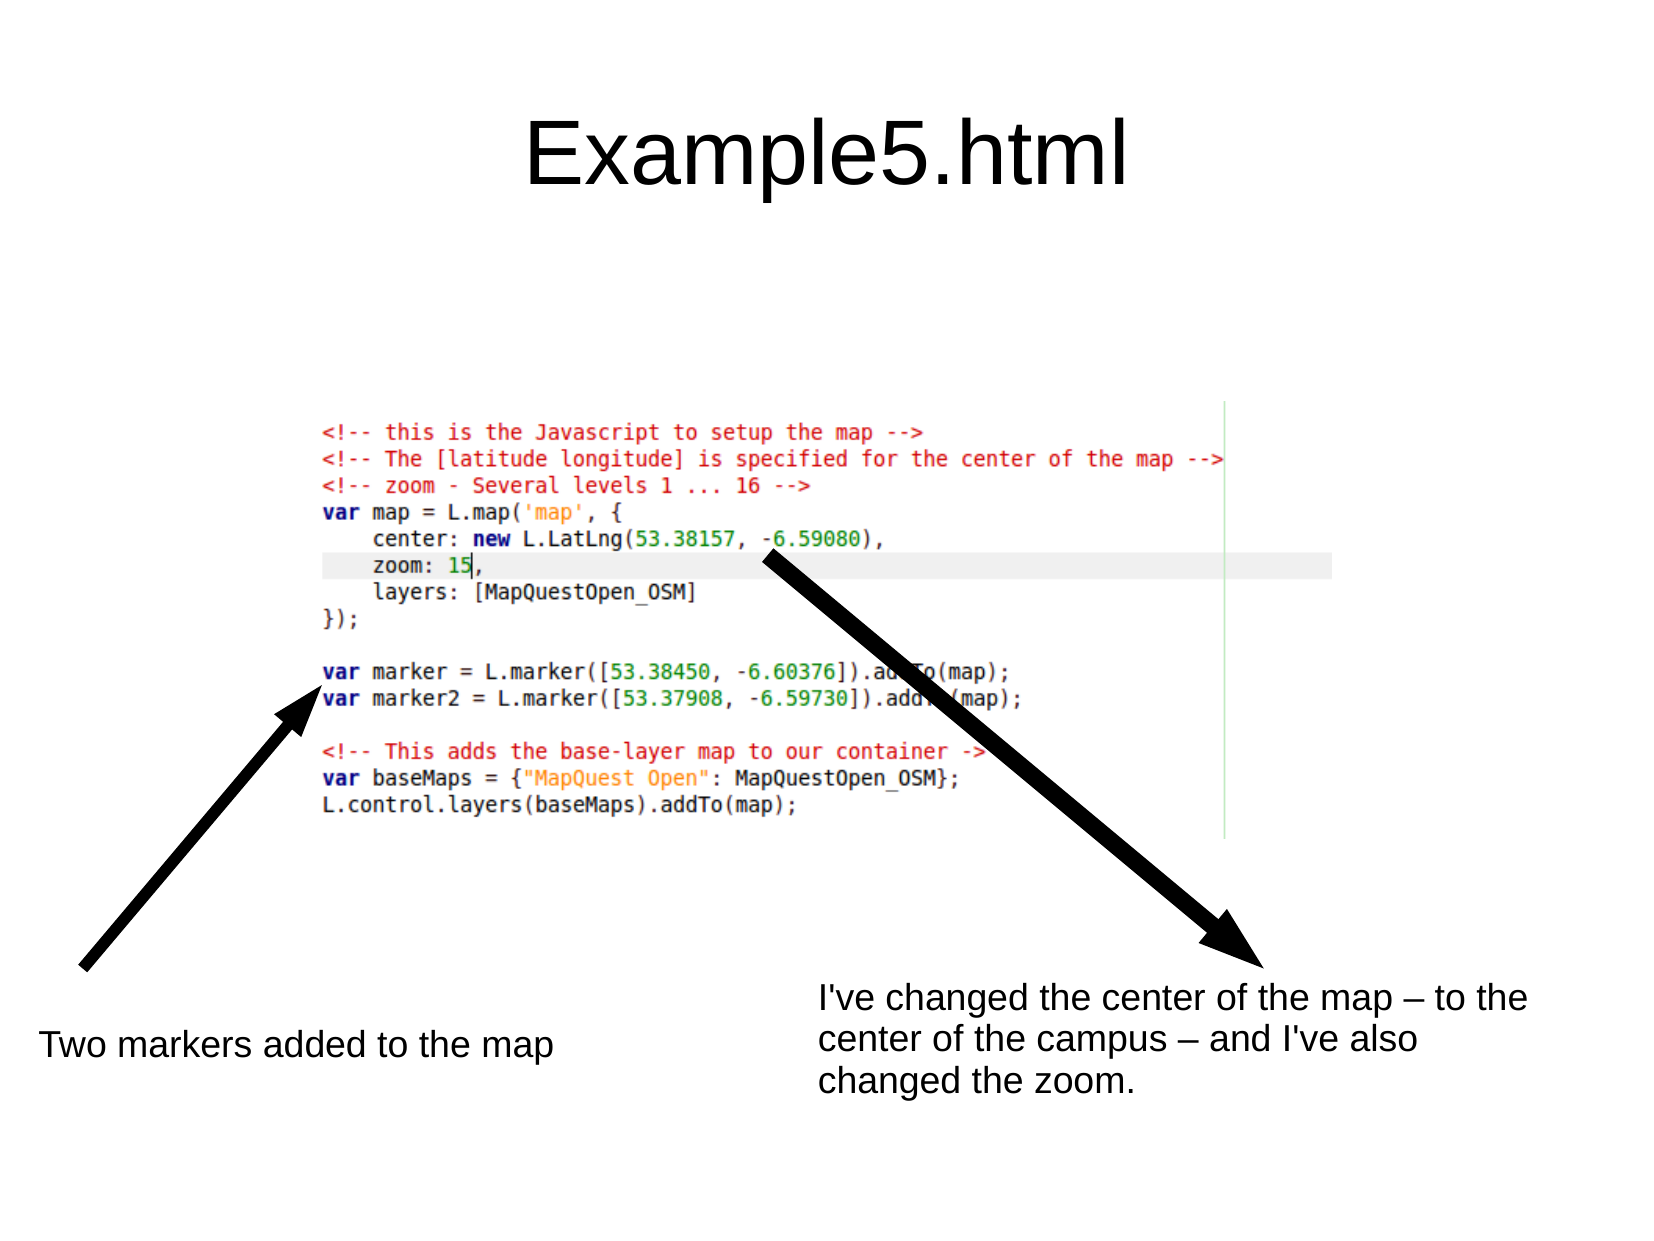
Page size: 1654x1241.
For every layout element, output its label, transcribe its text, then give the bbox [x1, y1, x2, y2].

title Example5.html [82, 49, 1571, 257]
text_box I've changed the center of the map – to the center of the campus – and I've also changed the zoom. [803, 968, 1571, 1110]
picture [321, 401, 1332, 839]
text_box Two markers added to the map [23, 1015, 650, 1073]
